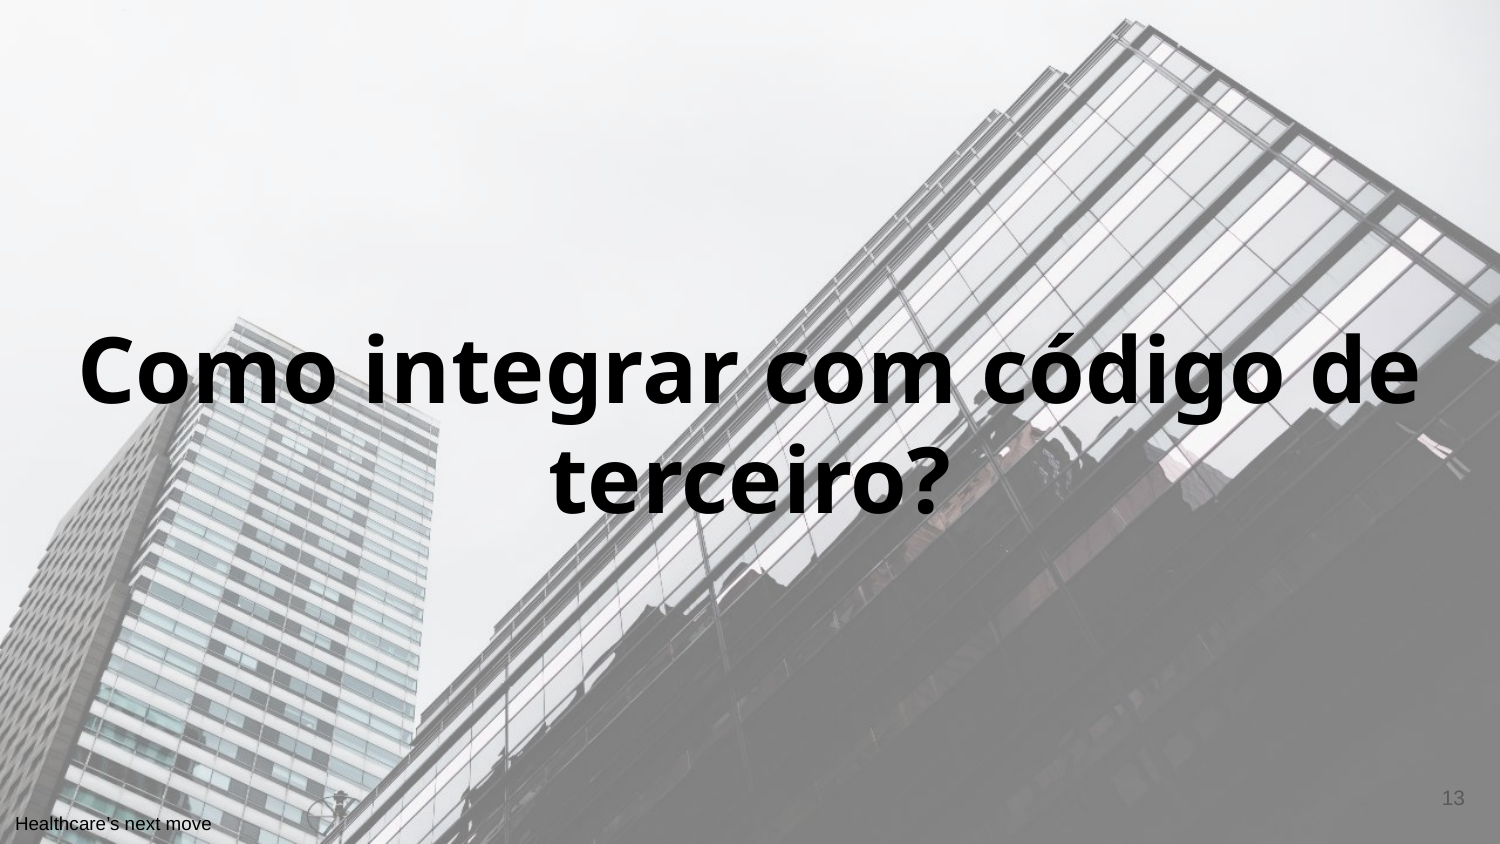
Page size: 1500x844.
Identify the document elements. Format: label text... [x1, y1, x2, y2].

slide_number <number> [1389, 764, 1480, 830]
picture [0, 0, 1500, 844]
title Como integrar com código de terceiro? [51, 352, 1449, 491]
